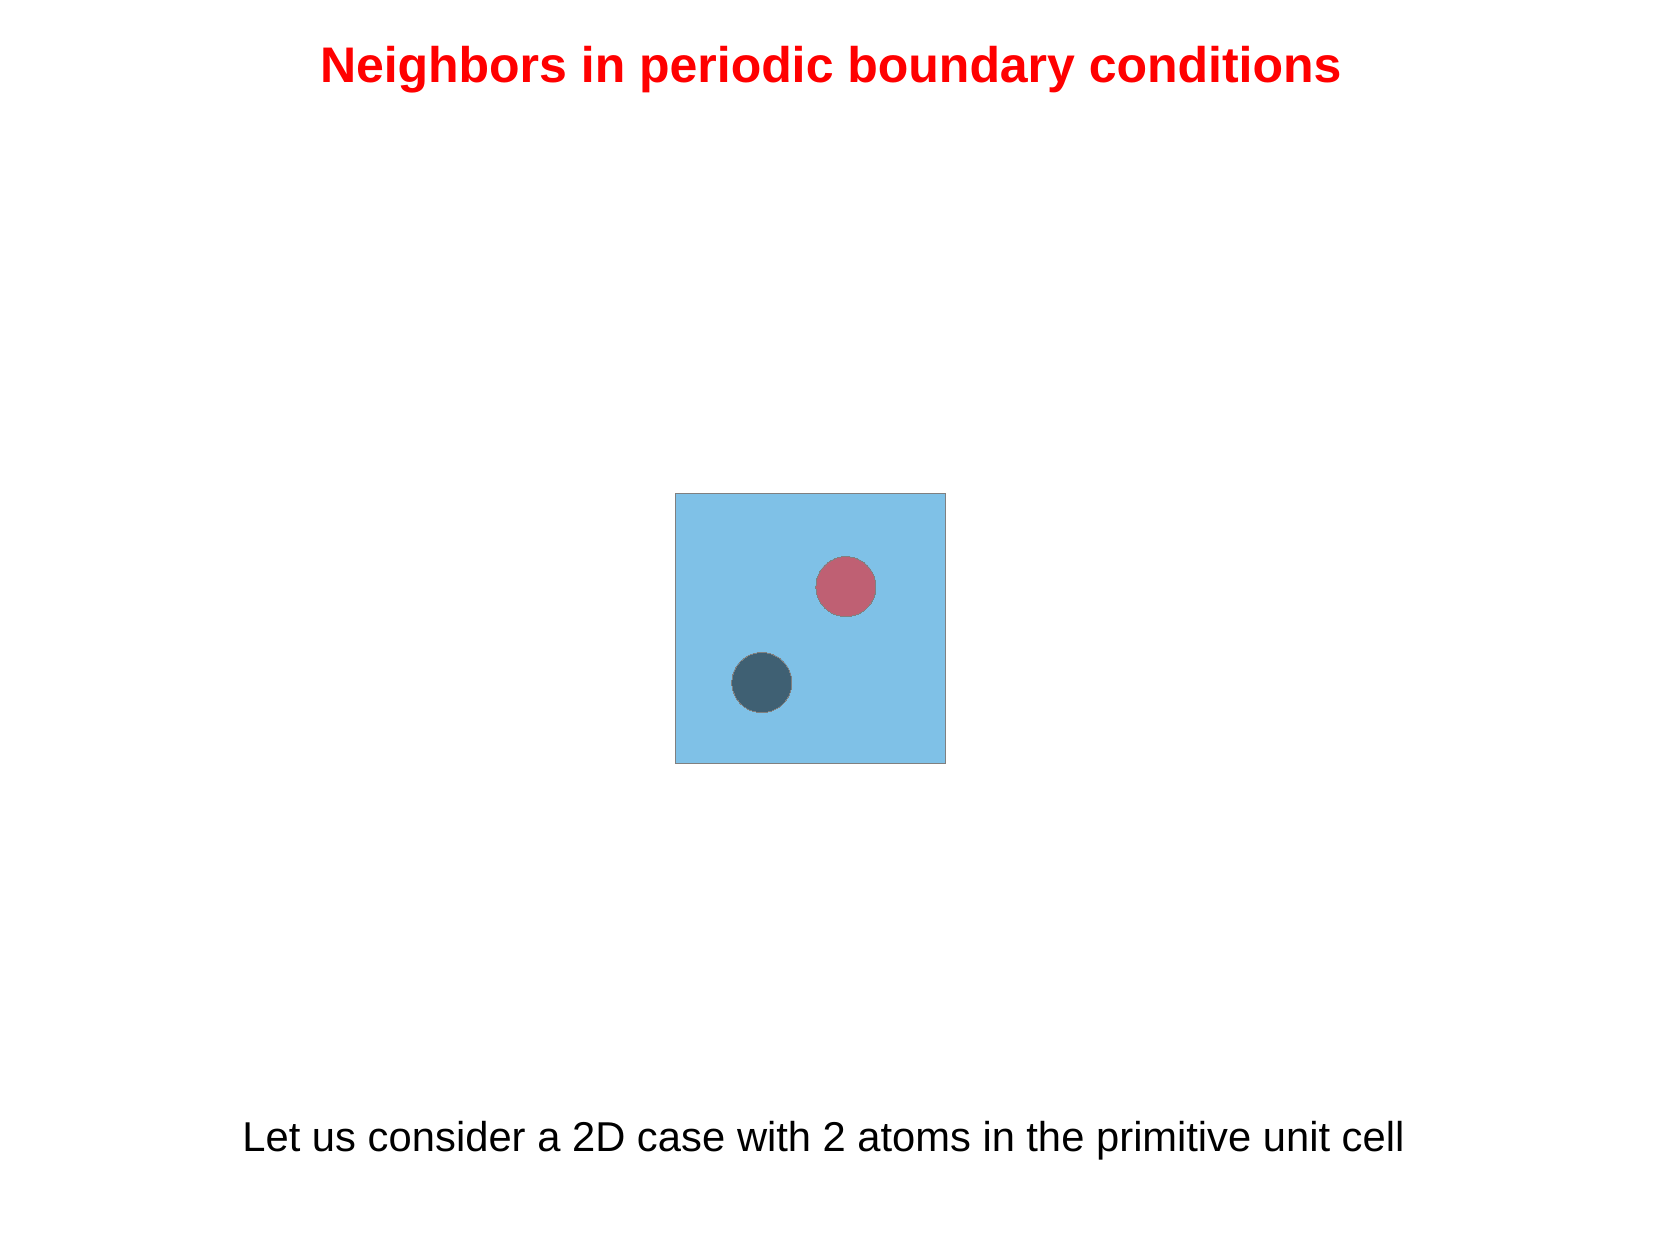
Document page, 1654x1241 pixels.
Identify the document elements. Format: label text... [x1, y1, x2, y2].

text_box Let us consider a 2D case with 2 atoms in the primitive unit cell [227, 1106, 1419, 1171]
title Neighbors in periodic boundary conditions [87, 19, 1576, 106]
text_box [675, 493, 946, 764]
